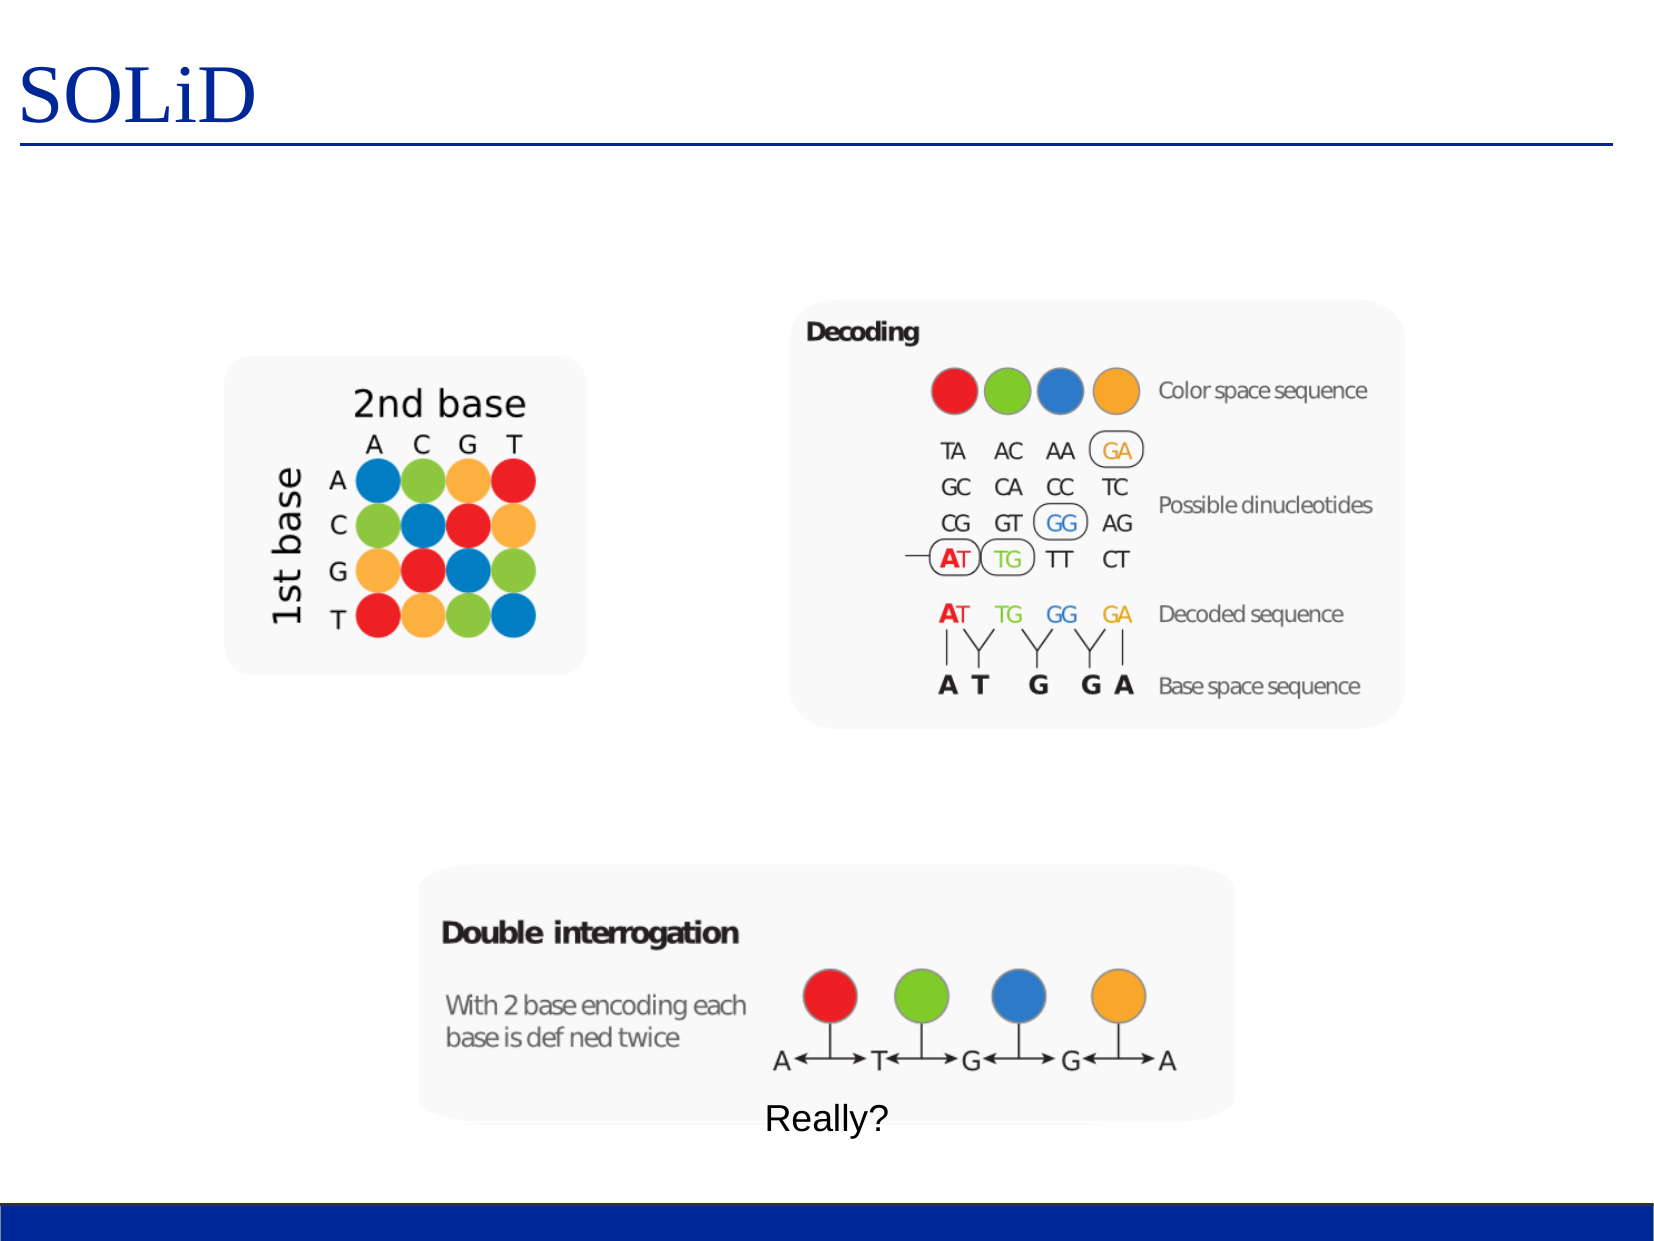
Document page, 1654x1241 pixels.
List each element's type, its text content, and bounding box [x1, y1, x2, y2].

title SOLiD [17, 0, 1589, 198]
picture [224, 356, 587, 675]
text_box Really? [749, 1089, 905, 1147]
picture [787, 299, 1406, 729]
picture [419, 862, 1234, 1125]
